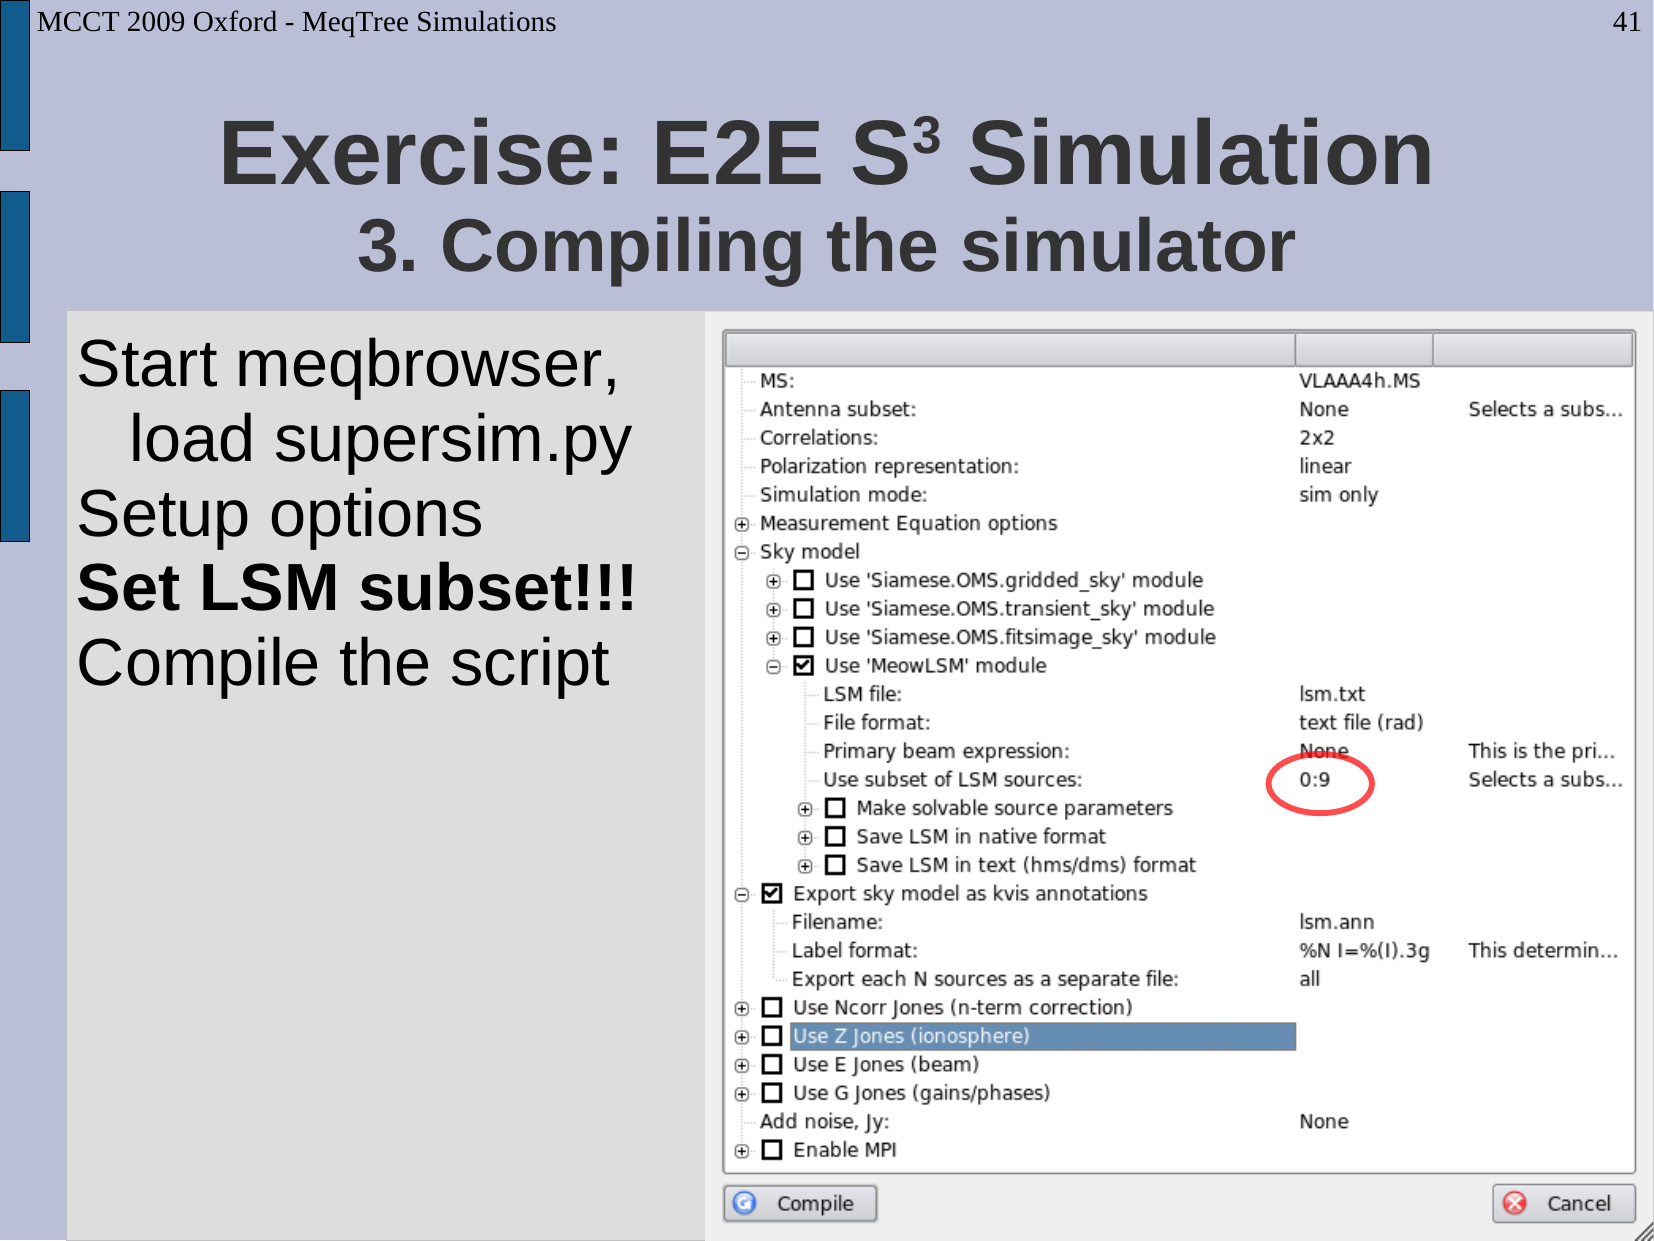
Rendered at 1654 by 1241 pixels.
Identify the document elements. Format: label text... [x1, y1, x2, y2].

picture [705, 312, 1654, 1241]
list Start meqbrowser, load supersim.py Setup options Set LSM subset!!! Compile the script [59, 325, 705, 1093]
title Exercise: E2E S3 Simulation 3. Compiling the simulator [121, 96, 1534, 294]
